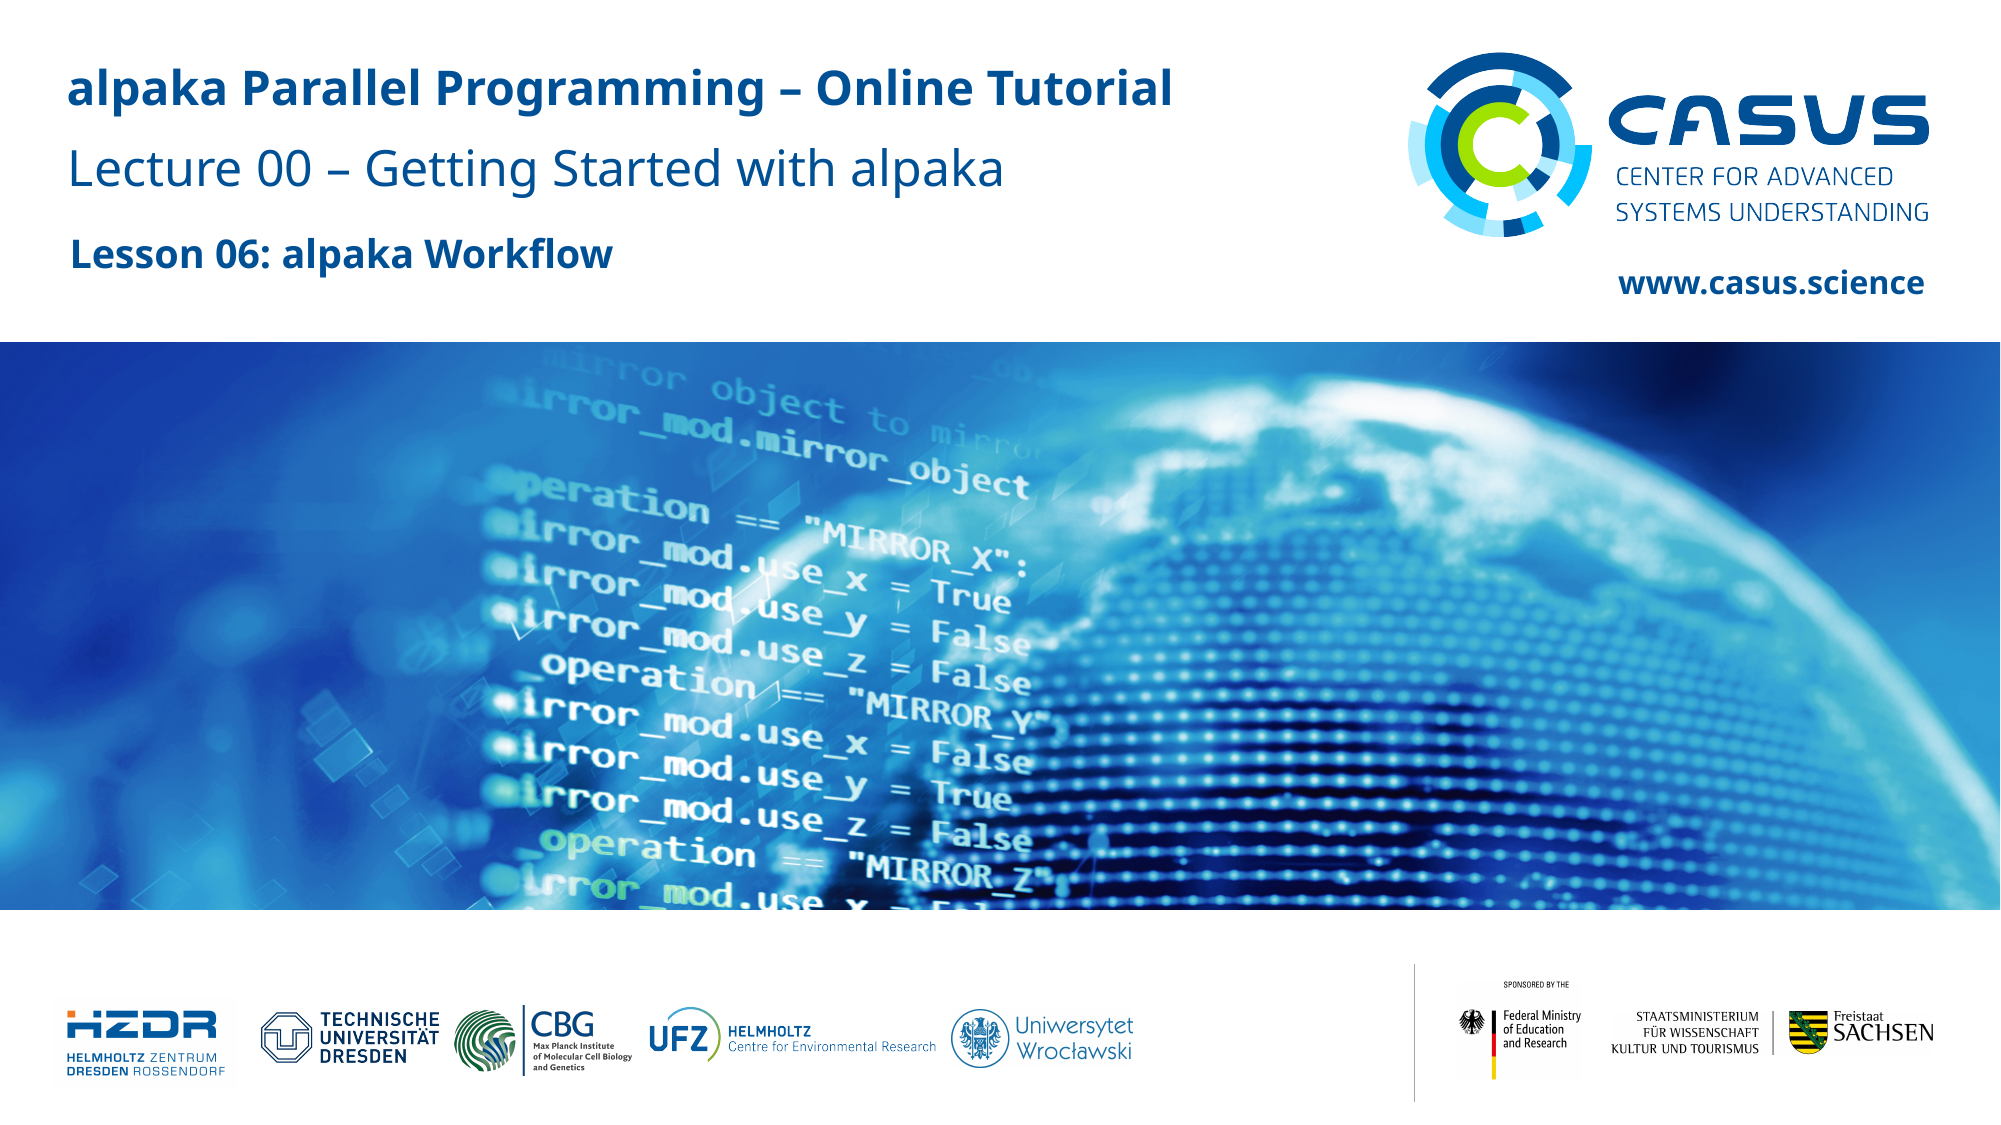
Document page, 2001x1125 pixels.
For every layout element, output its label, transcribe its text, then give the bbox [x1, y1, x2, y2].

picture [0, 342, 2001, 910]
subtitle Lecture 00 – Getting Started with alpaka [67, 132, 1390, 202]
picture [1408, 52, 1929, 238]
picture [1611, 1011, 1933, 1055]
picture [1458, 980, 1581, 1080]
picture [454, 982, 1133, 1084]
picture [54, 997, 238, 1089]
text_box Lesson 06: alpaka Workflow [54, 219, 1377, 288]
picture [261, 1012, 439, 1063]
title alpaka Parallel Programming – Online Tutorial [66, 53, 1389, 122]
